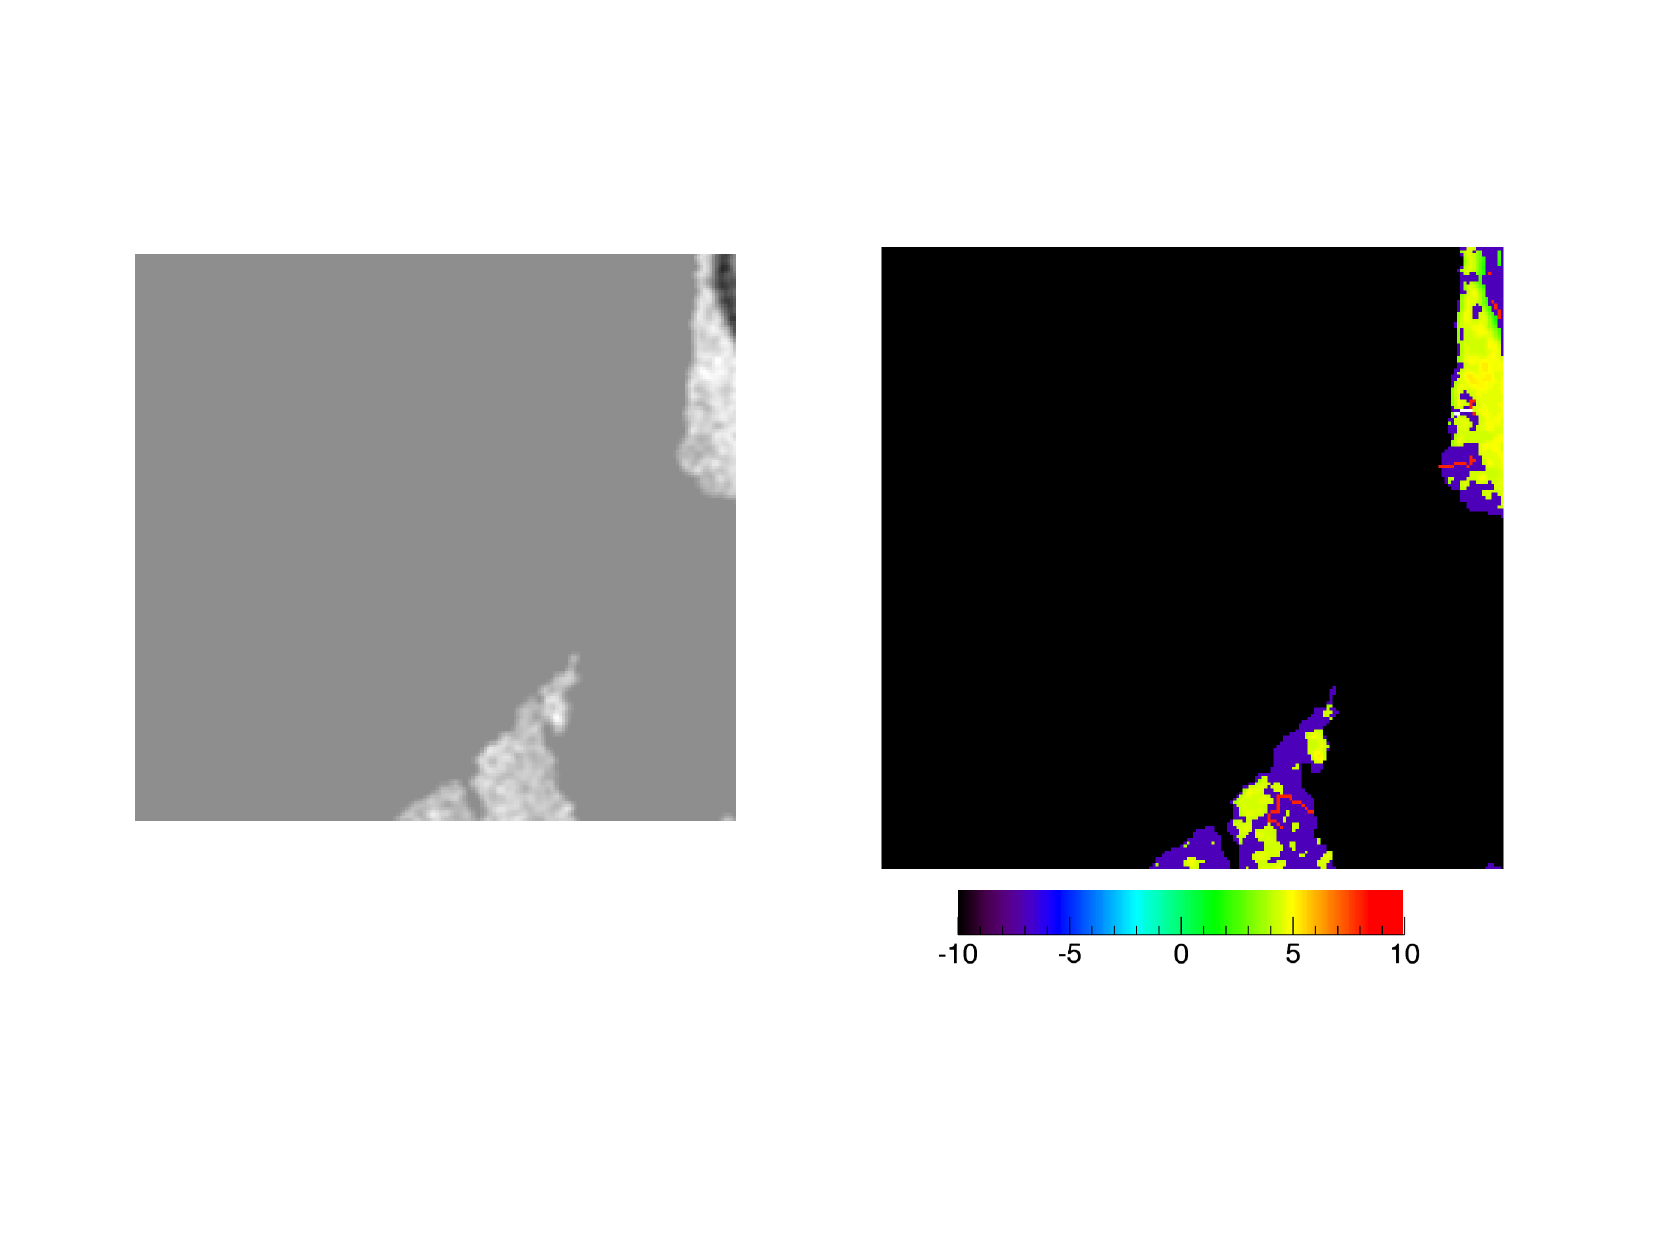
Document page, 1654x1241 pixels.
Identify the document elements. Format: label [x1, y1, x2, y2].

picture [135, 254, 736, 821]
picture [853, 224, 1529, 987]
